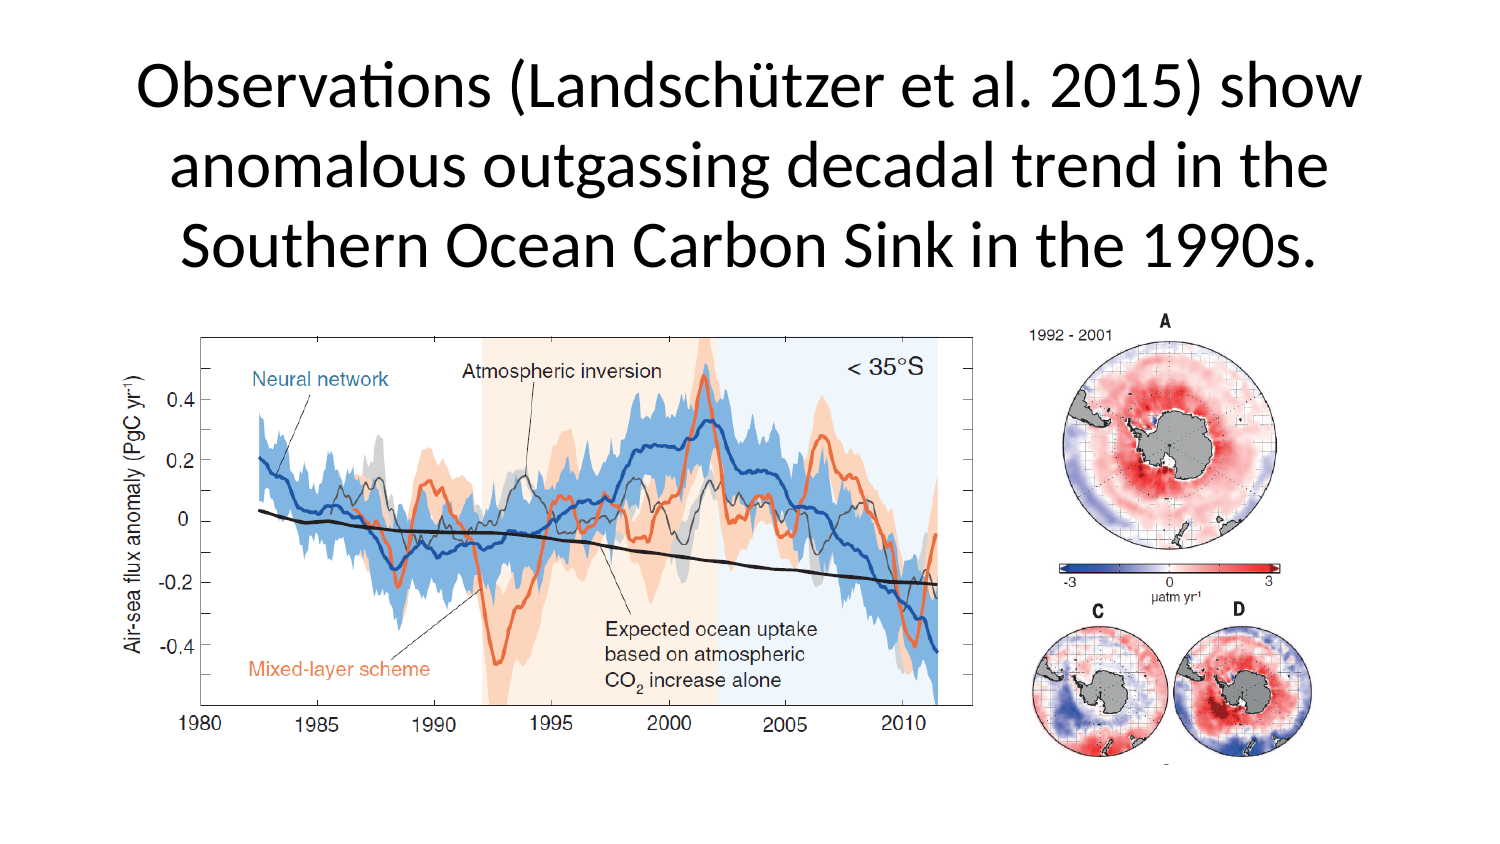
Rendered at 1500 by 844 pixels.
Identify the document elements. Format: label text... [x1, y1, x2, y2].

title Observations (Landschützer et al. 2015) show anomalous outgassing decadal trend in the Southern Ocean Carbon Sink in the 1990s. [75, 33, 1426, 175]
picture [1020, 306, 1320, 766]
picture [116, 329, 977, 736]
